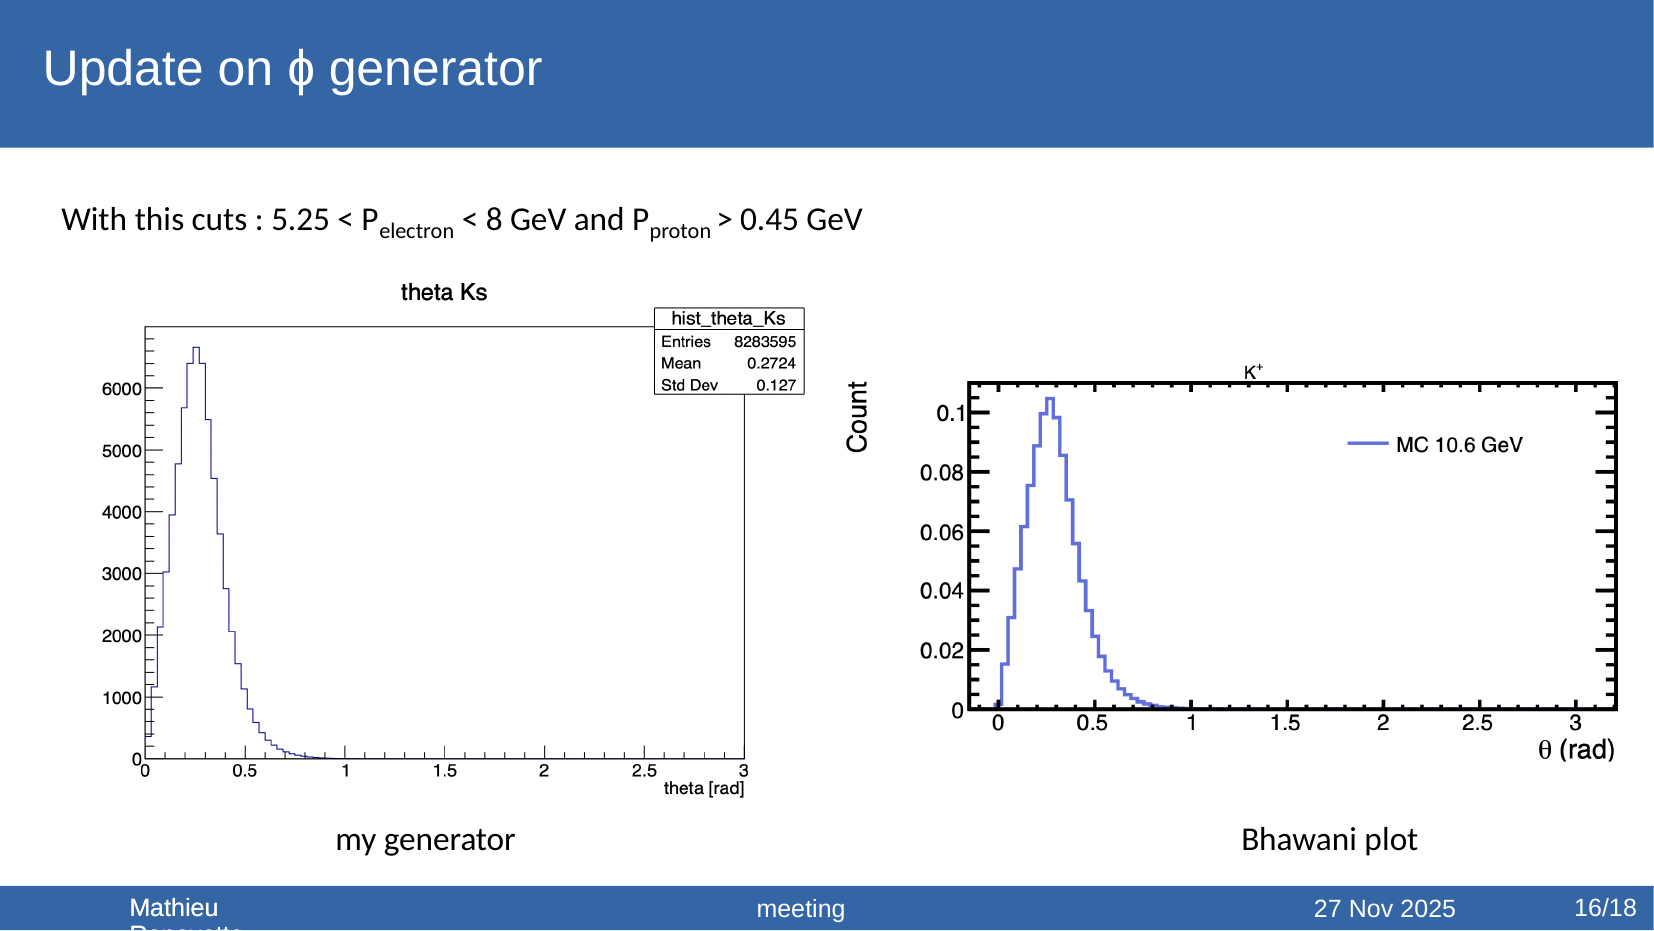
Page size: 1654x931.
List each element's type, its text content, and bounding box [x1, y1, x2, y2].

text_box meeting [734, 887, 953, 931]
text_box [0, 0, 1654, 148]
text_box Bhawani plot [1226, 809, 1436, 865]
text_box With this cuts : 5.25 < Pelectron < 8 GeV and Pproton > 0.45 GeV [46, 189, 895, 246]
text_box [226, 885, 1654, 931]
text_box [0, 885, 131, 931]
picture [76, 275, 813, 810]
text_box Update on ɸ generator [27, 32, 886, 106]
picture [826, 338, 1642, 789]
text_box my generator [320, 810, 535, 865]
text_box 27 Nov 2025 [1299, 887, 1536, 931]
text_box Mathieu Ronayette [114, 885, 355, 929]
text_box 16/18 [1559, 885, 1654, 930]
